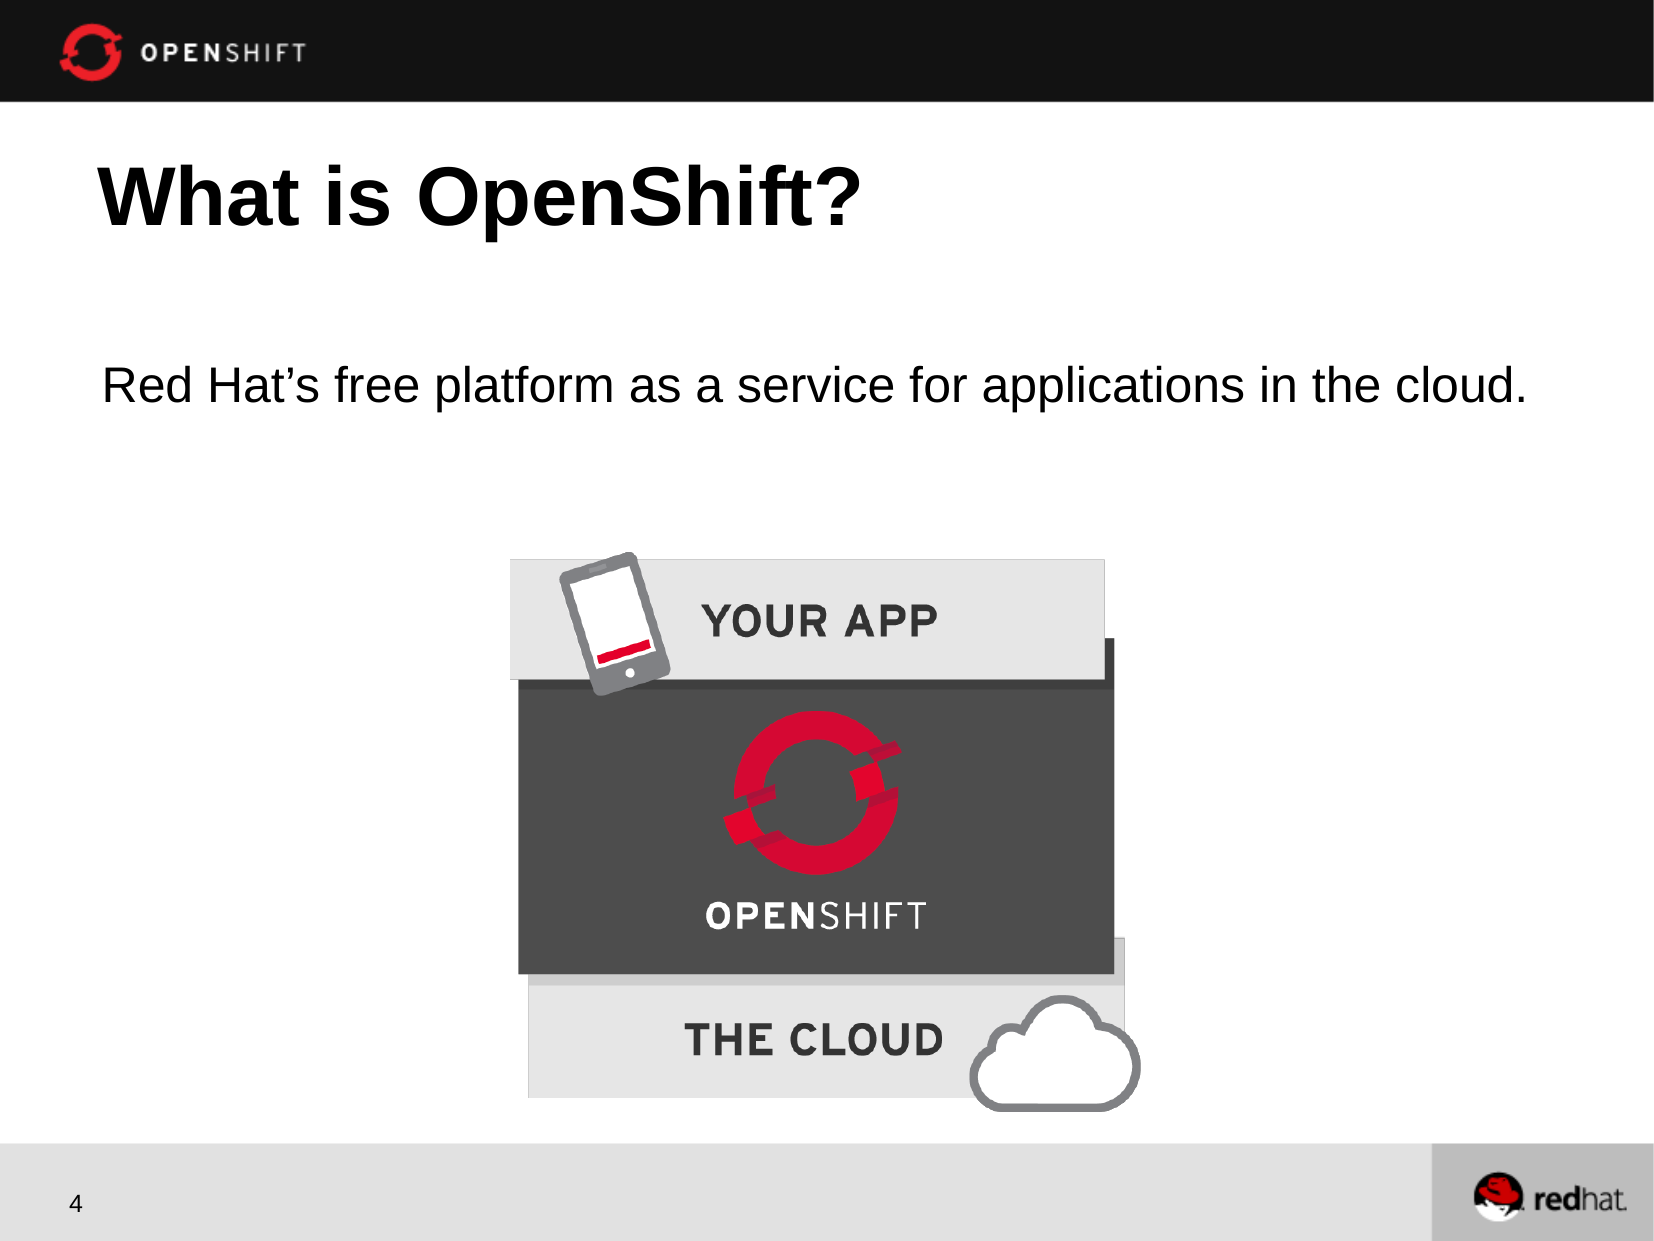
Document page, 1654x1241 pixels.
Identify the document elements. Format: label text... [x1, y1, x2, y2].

picture [0, 0, 1654, 1241]
text_box Red Hat’s free platform as a service for applications in the cloud. [86, 345, 1571, 1058]
text_box What is OpenShift? [82, 143, 1571, 331]
